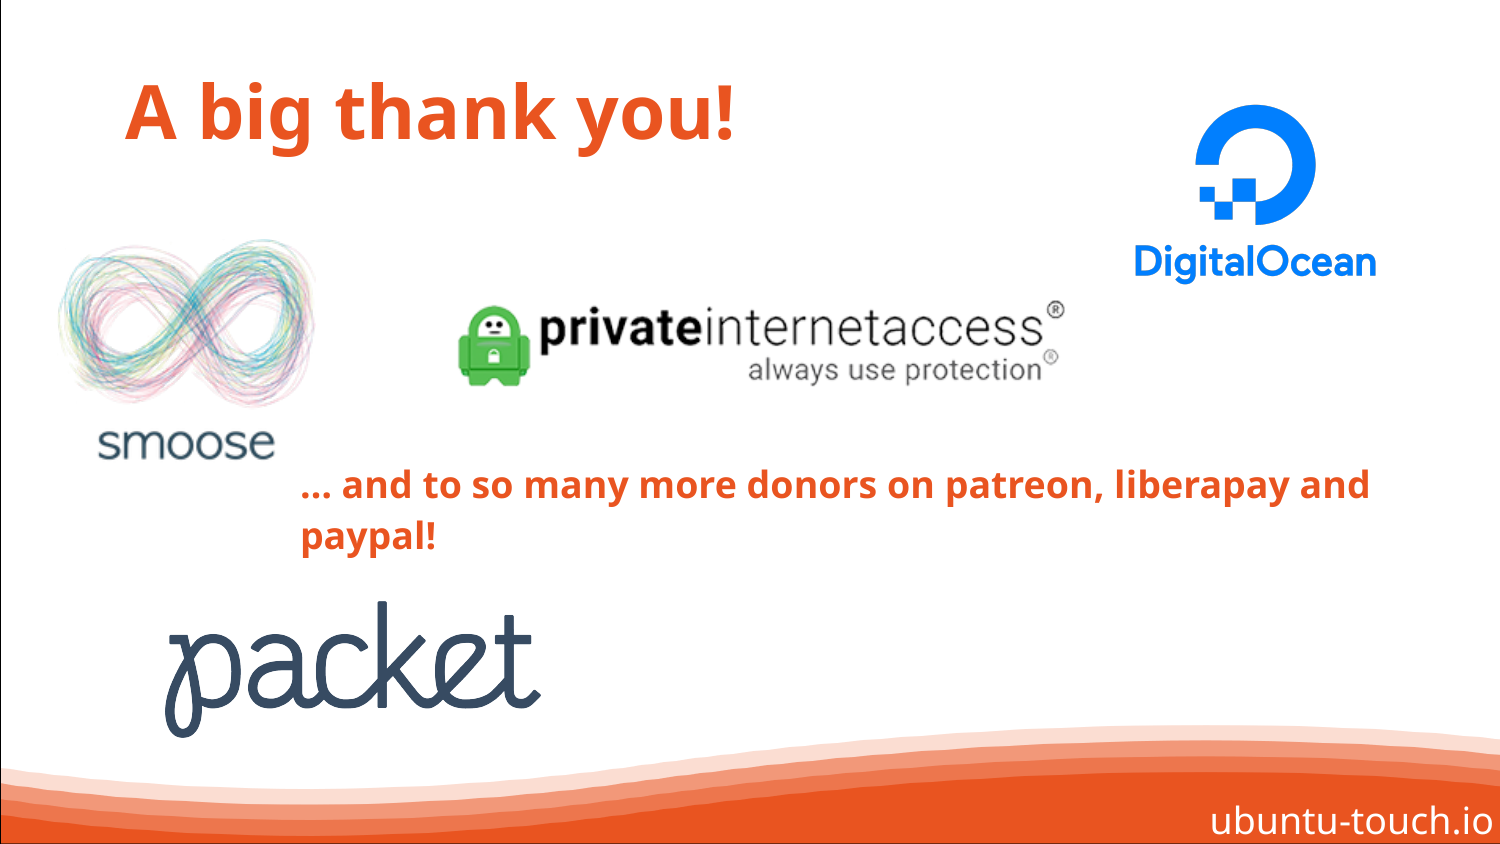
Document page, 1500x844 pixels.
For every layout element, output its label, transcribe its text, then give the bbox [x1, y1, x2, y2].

picture [0, 0, 1500, 844]
title A big thank you! [125, 31, 1376, 190]
title … and to so many more donors on patreon, liberapay and paypal! [300, 465, 1456, 556]
